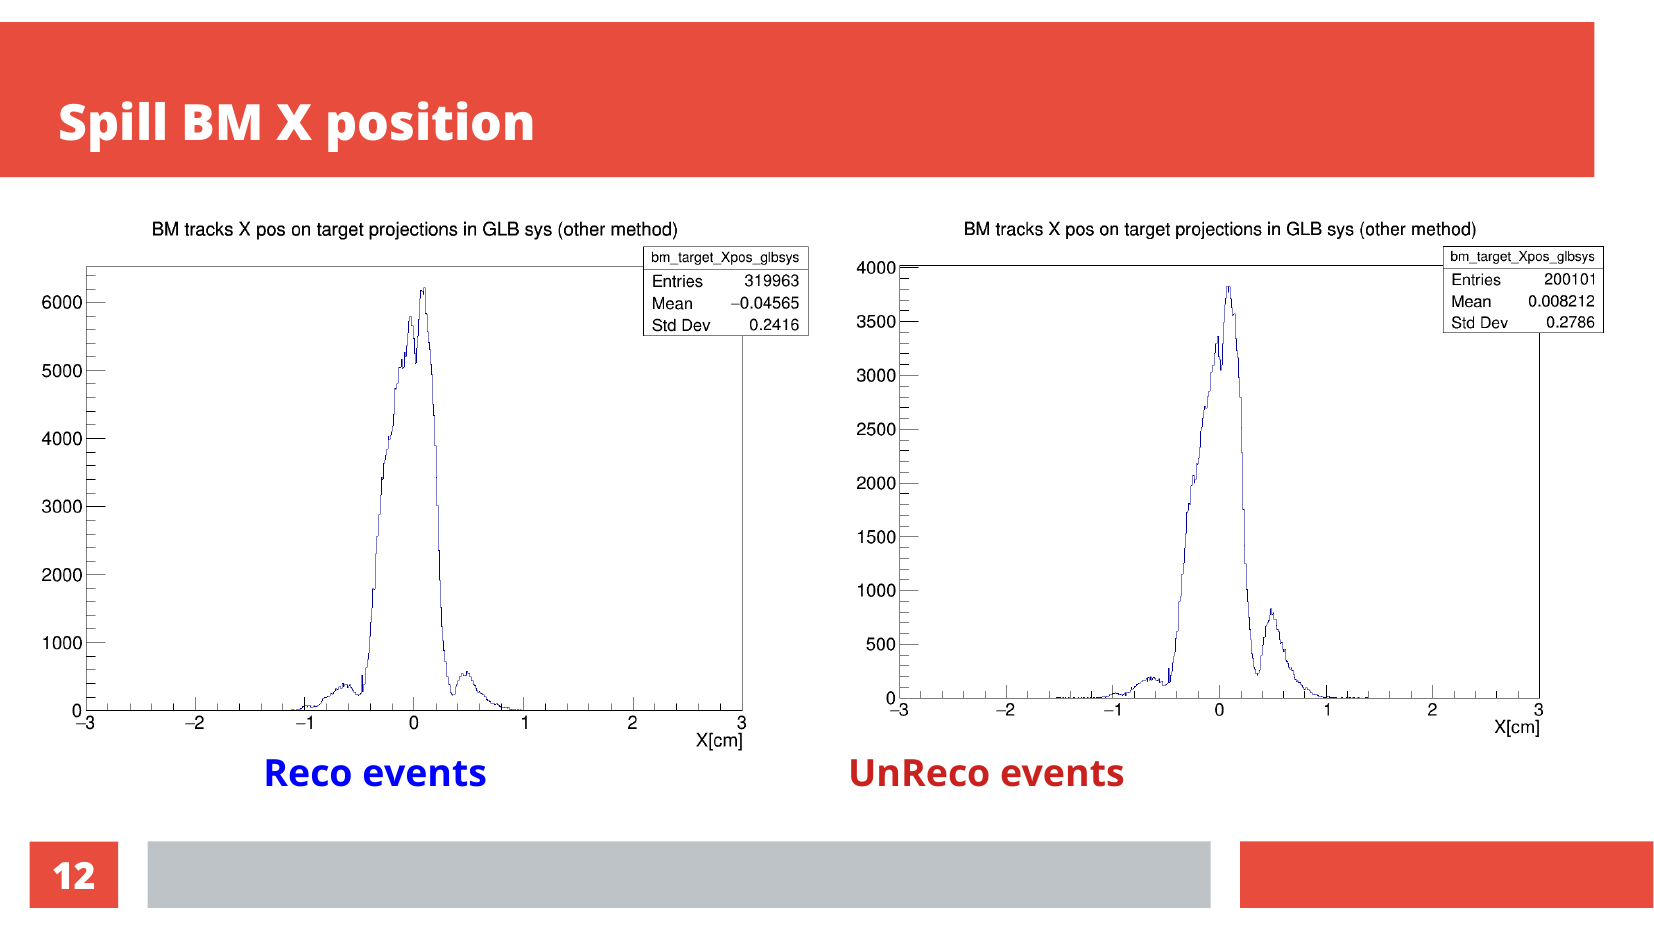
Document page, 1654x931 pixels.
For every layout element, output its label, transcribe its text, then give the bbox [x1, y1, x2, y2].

title Spill BM X position [59, 44, 1595, 156]
picture [831, 213, 1610, 751]
picture [13, 212, 818, 758]
text_box Reco events UnReco events [248, 739, 1419, 842]
